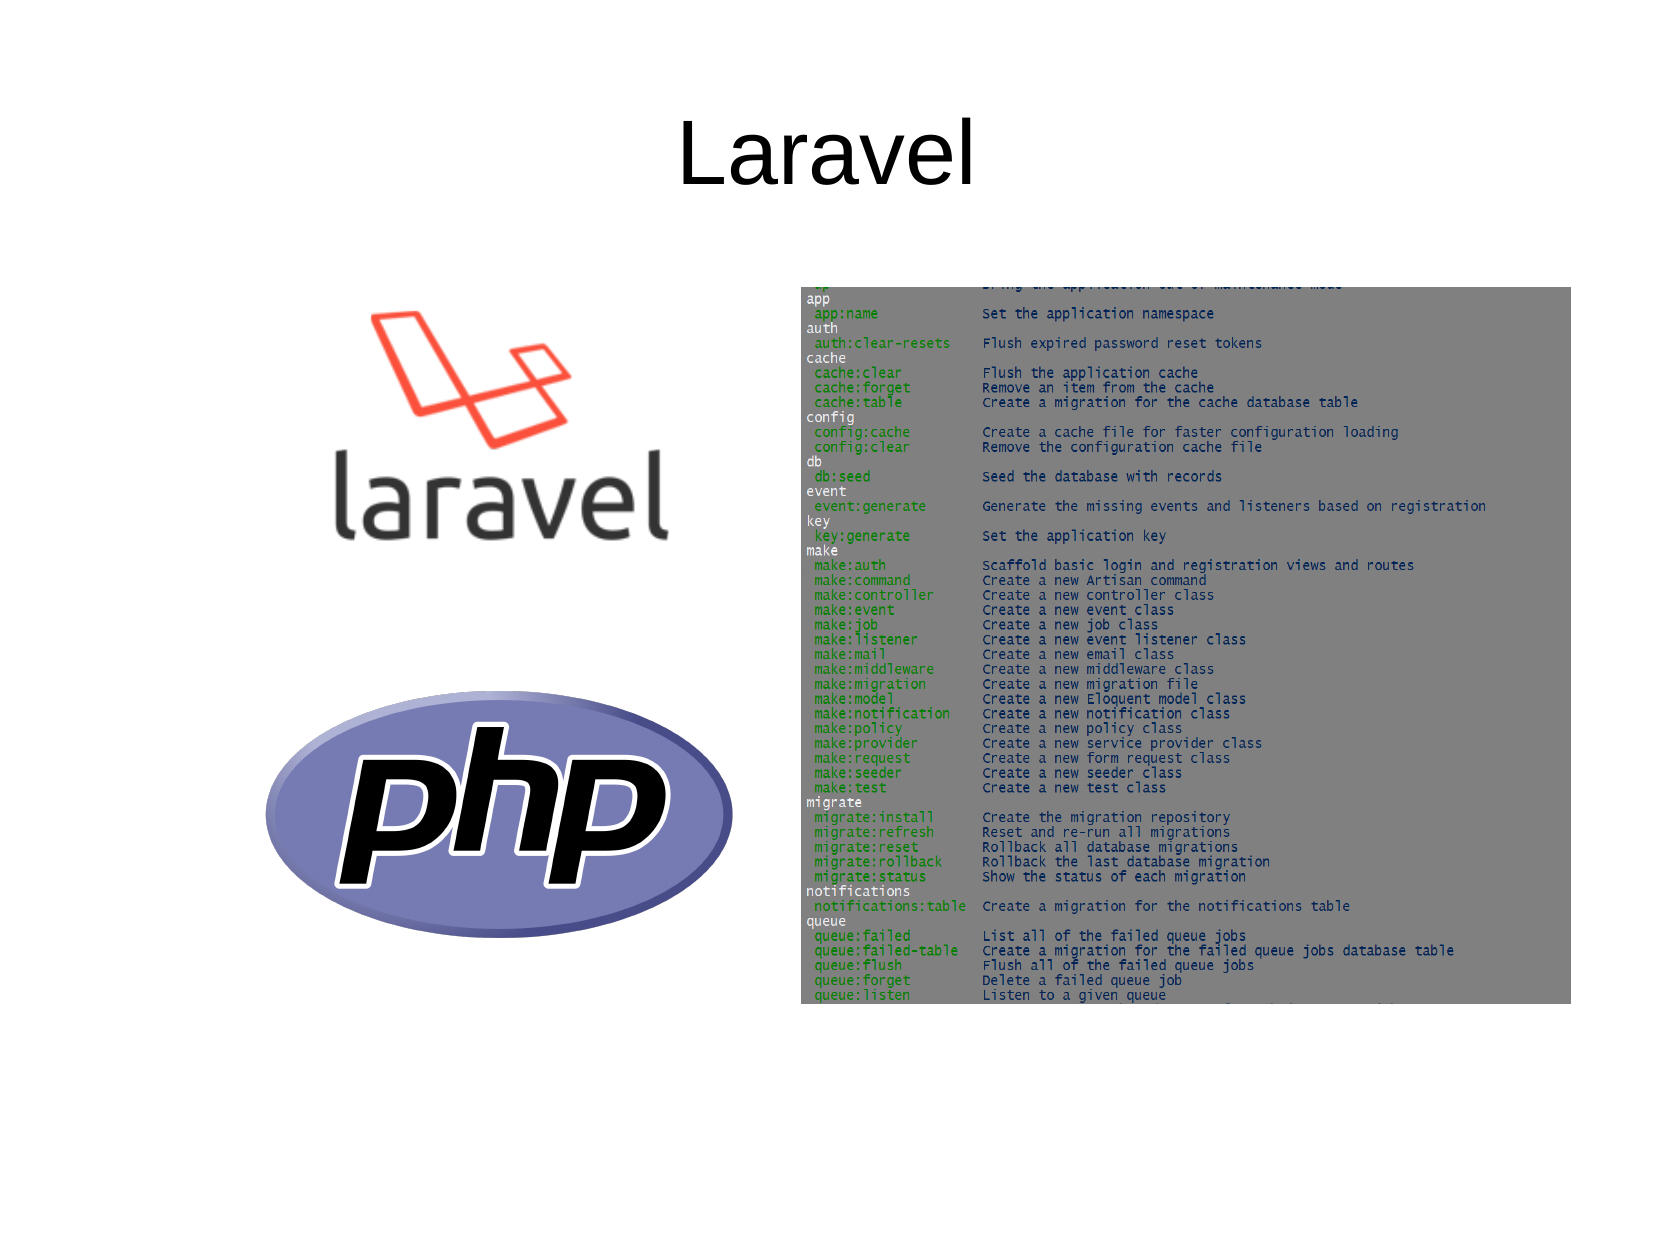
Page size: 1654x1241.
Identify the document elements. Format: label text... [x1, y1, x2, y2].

picture [124, 271, 1571, 1004]
title Laravel [82, 49, 1571, 257]
picture [259, 684, 739, 946]
